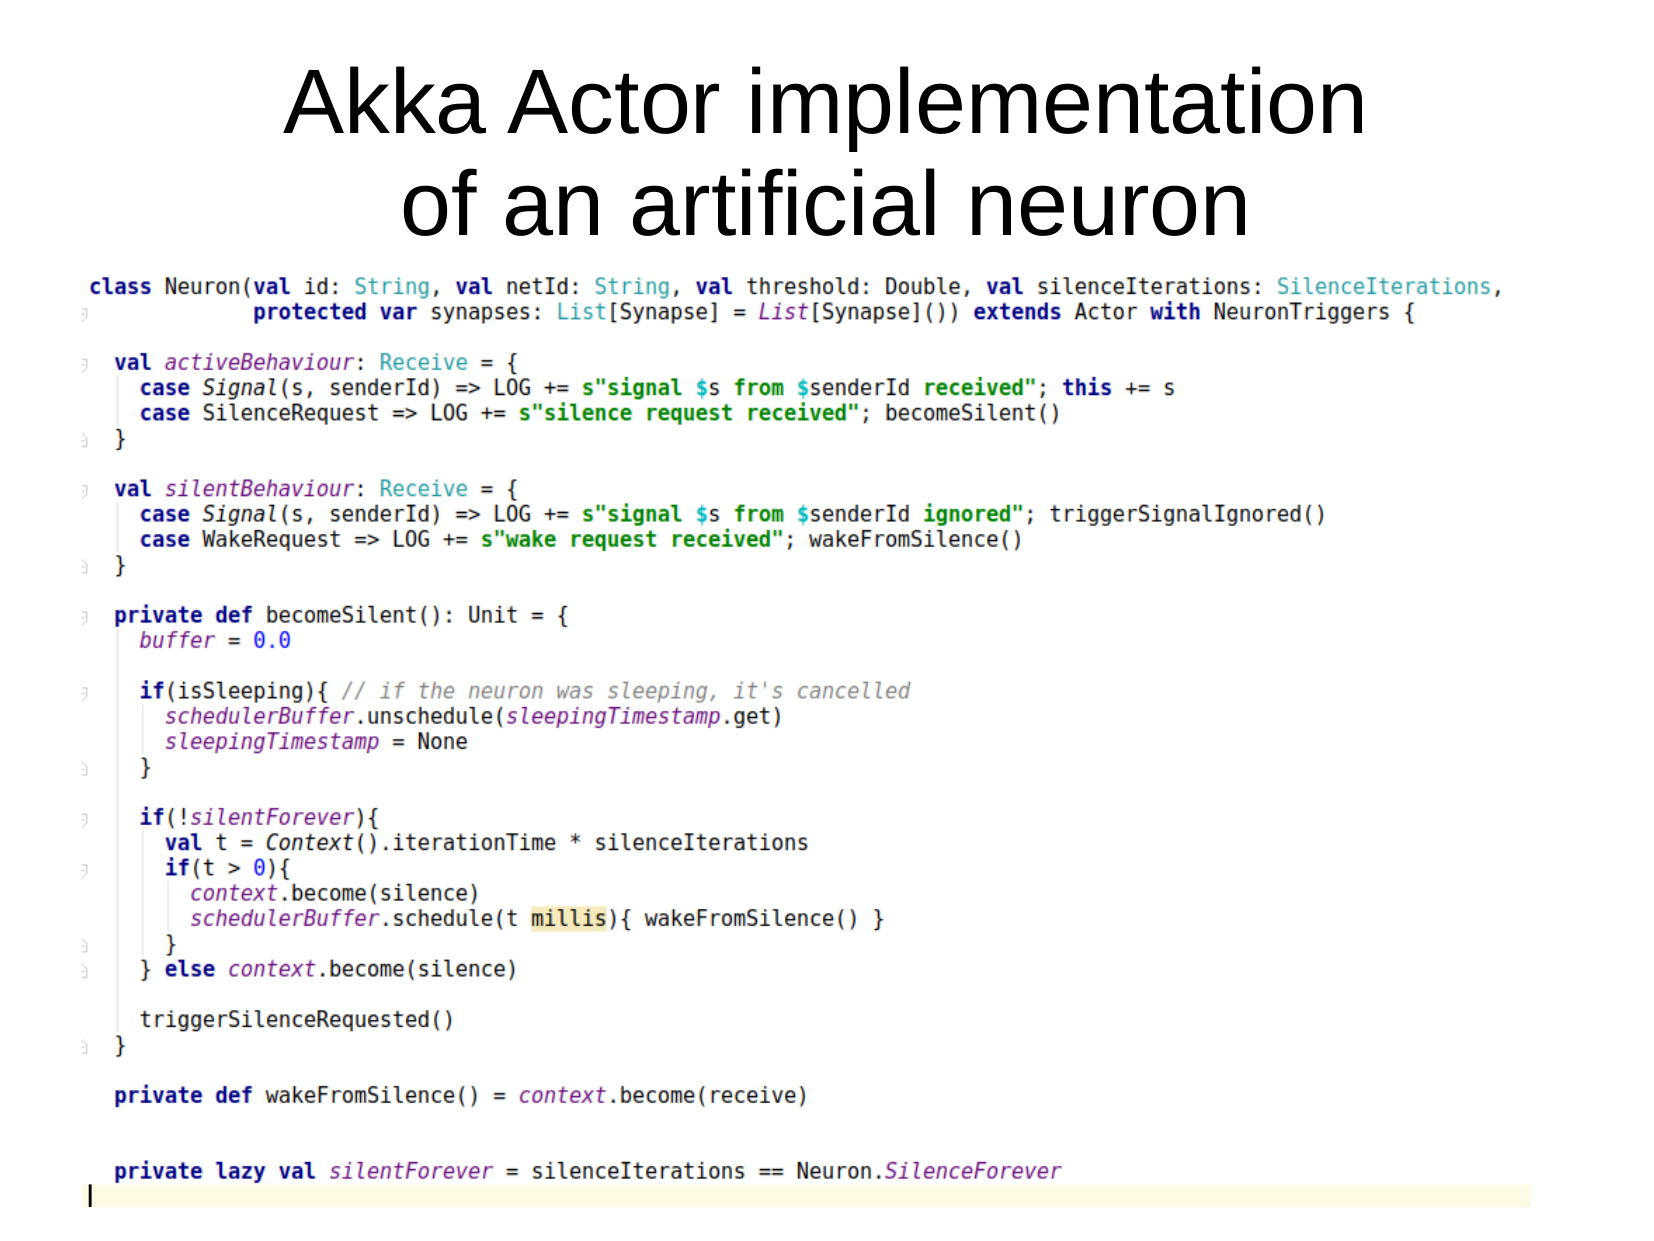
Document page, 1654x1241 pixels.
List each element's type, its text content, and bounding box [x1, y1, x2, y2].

picture [82, 269, 1531, 1207]
title Akka Actor implementation of an artificial neuron [82, 49, 1571, 257]
